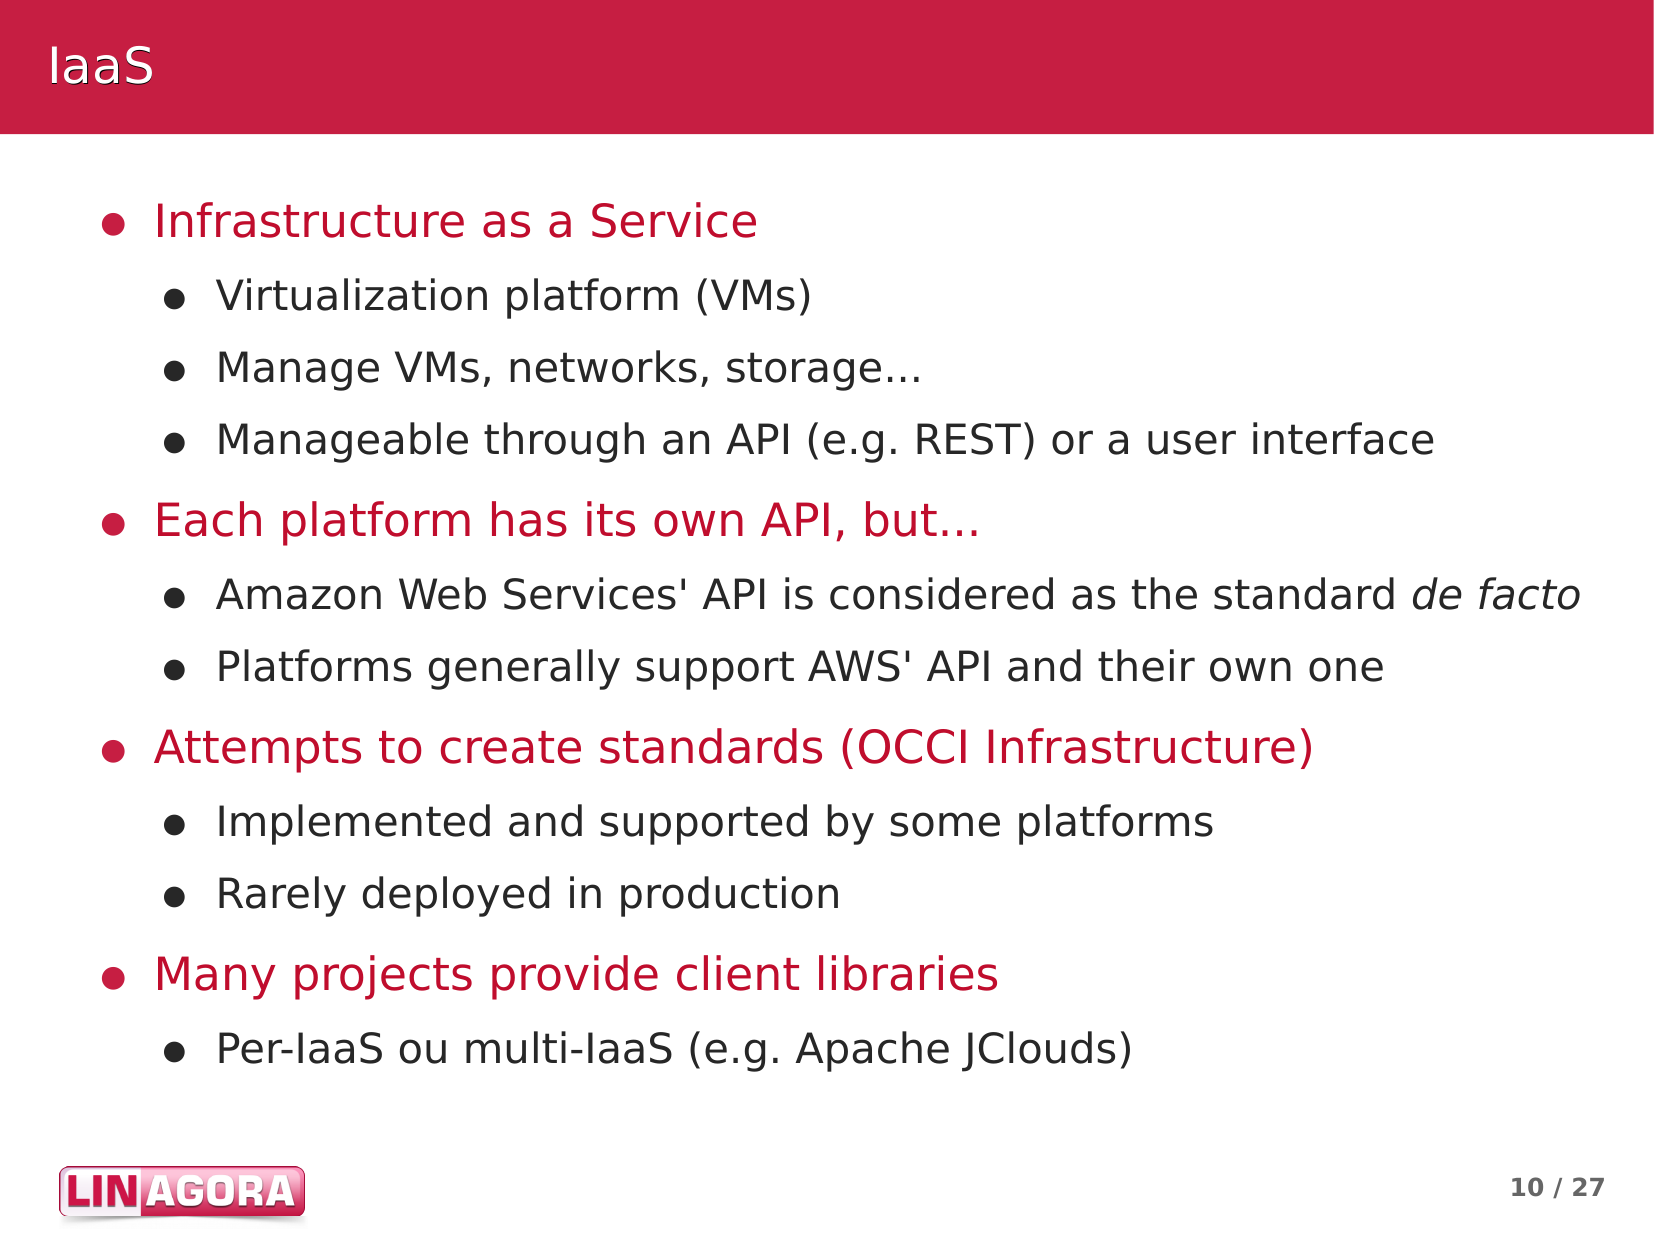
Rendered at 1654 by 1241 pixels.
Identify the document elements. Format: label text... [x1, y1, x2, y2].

picture [59, 1166, 308, 1229]
list Infrastructure as a Service Virtualization platform (VMs) Manage VMs, networks, storage... Manageable through an API (e.g. REST) or a user interface Each platform has its own API, but... Amazon Web Services' API is considered as the standard de facto Platforms generally support AWS' API and their own one Attempts to create standards (OCCI Infrastructure) Implemented and supported by some platforms Rarely deployed in production Many projects provide client libraries Per-IaaS ou multi-IaaS (e.g. Apache JClouds) [82, 194, 1630, 1111]
title IaaS [47, 7, 1624, 126]
